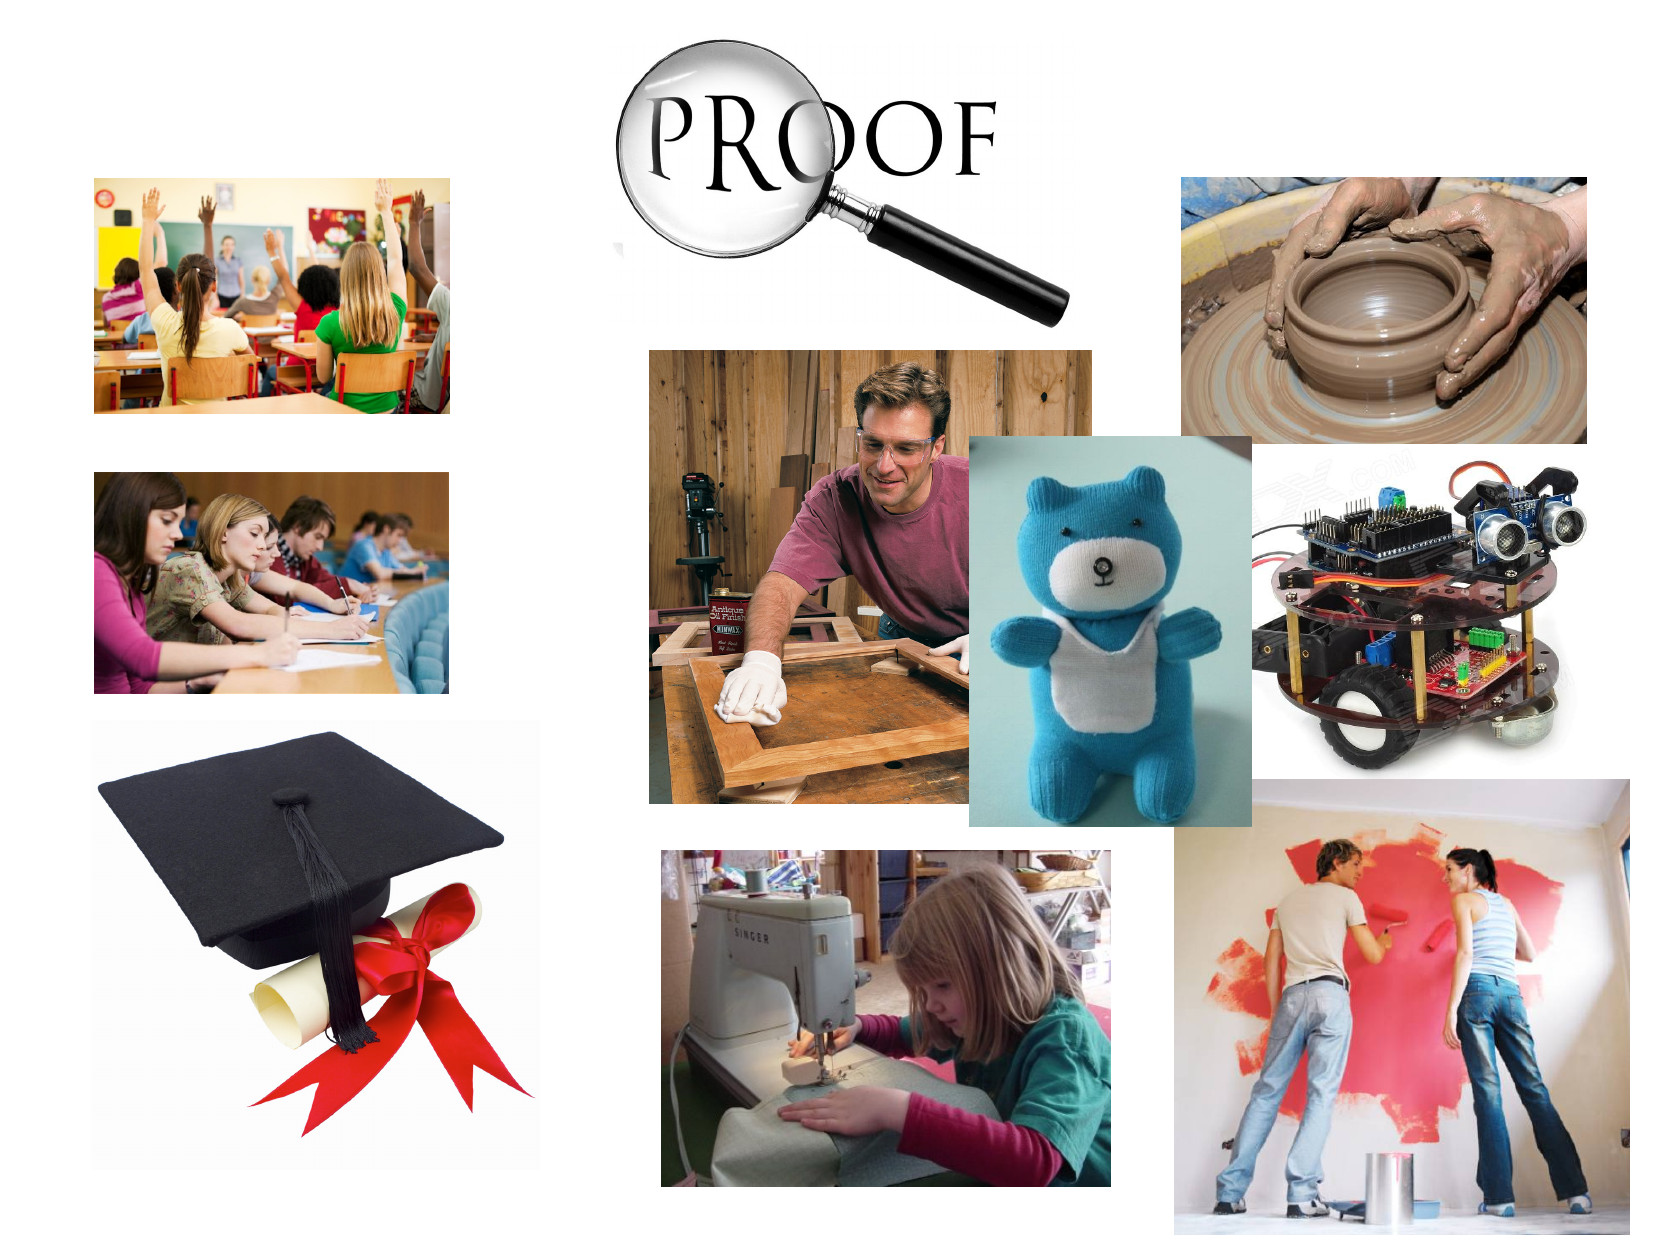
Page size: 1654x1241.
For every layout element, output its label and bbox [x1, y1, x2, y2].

picture [649, 177, 1630, 1235]
picture [94, 178, 450, 414]
picture [94, 472, 449, 694]
picture [91, 720, 540, 1170]
picture [661, 850, 1111, 1188]
picture [610, 35, 1075, 333]
